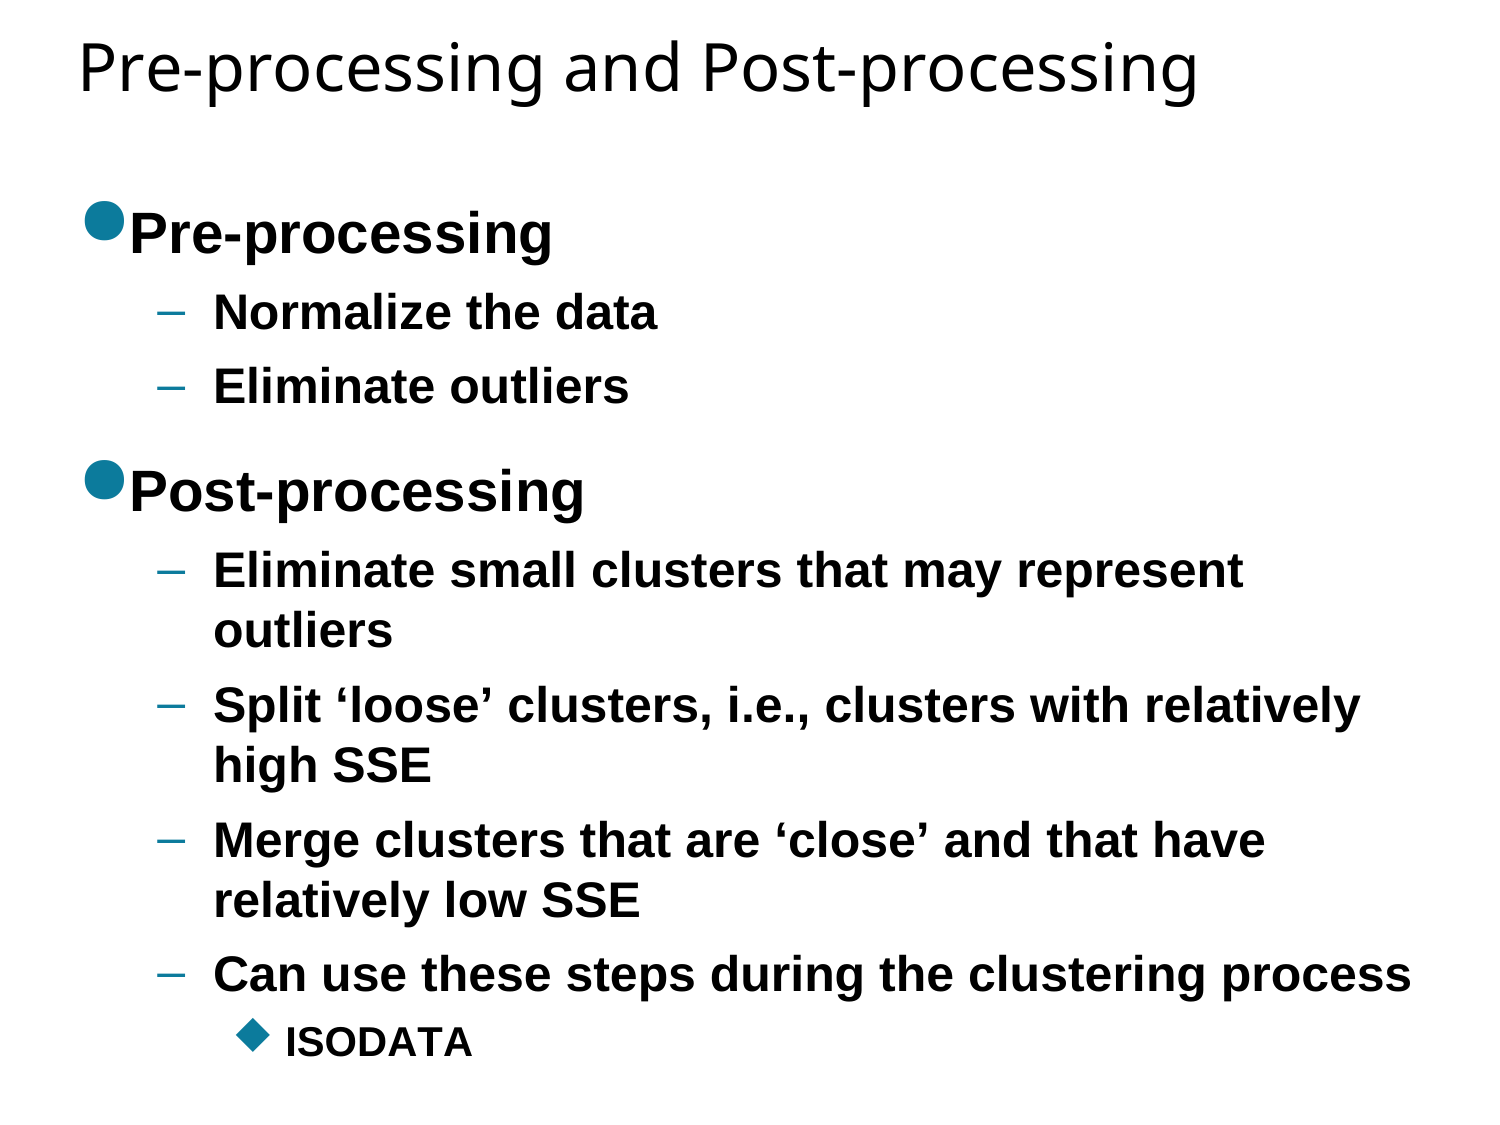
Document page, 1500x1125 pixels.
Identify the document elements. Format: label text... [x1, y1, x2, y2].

text_box Pre-processing and Post-processing [62, 24, 1421, 113]
text_box Pre-processing Normalize the data Eliminate outliers Post-processing Eliminate small clusters that may represent outliers Split ‘loose’ clusters, i.e., clusters with relatively high SSE Merge clusters that are ‘close’ and that have relatively low SSE Can use these steps during the clustering process ISODATA [67, 187, 1433, 1038]
